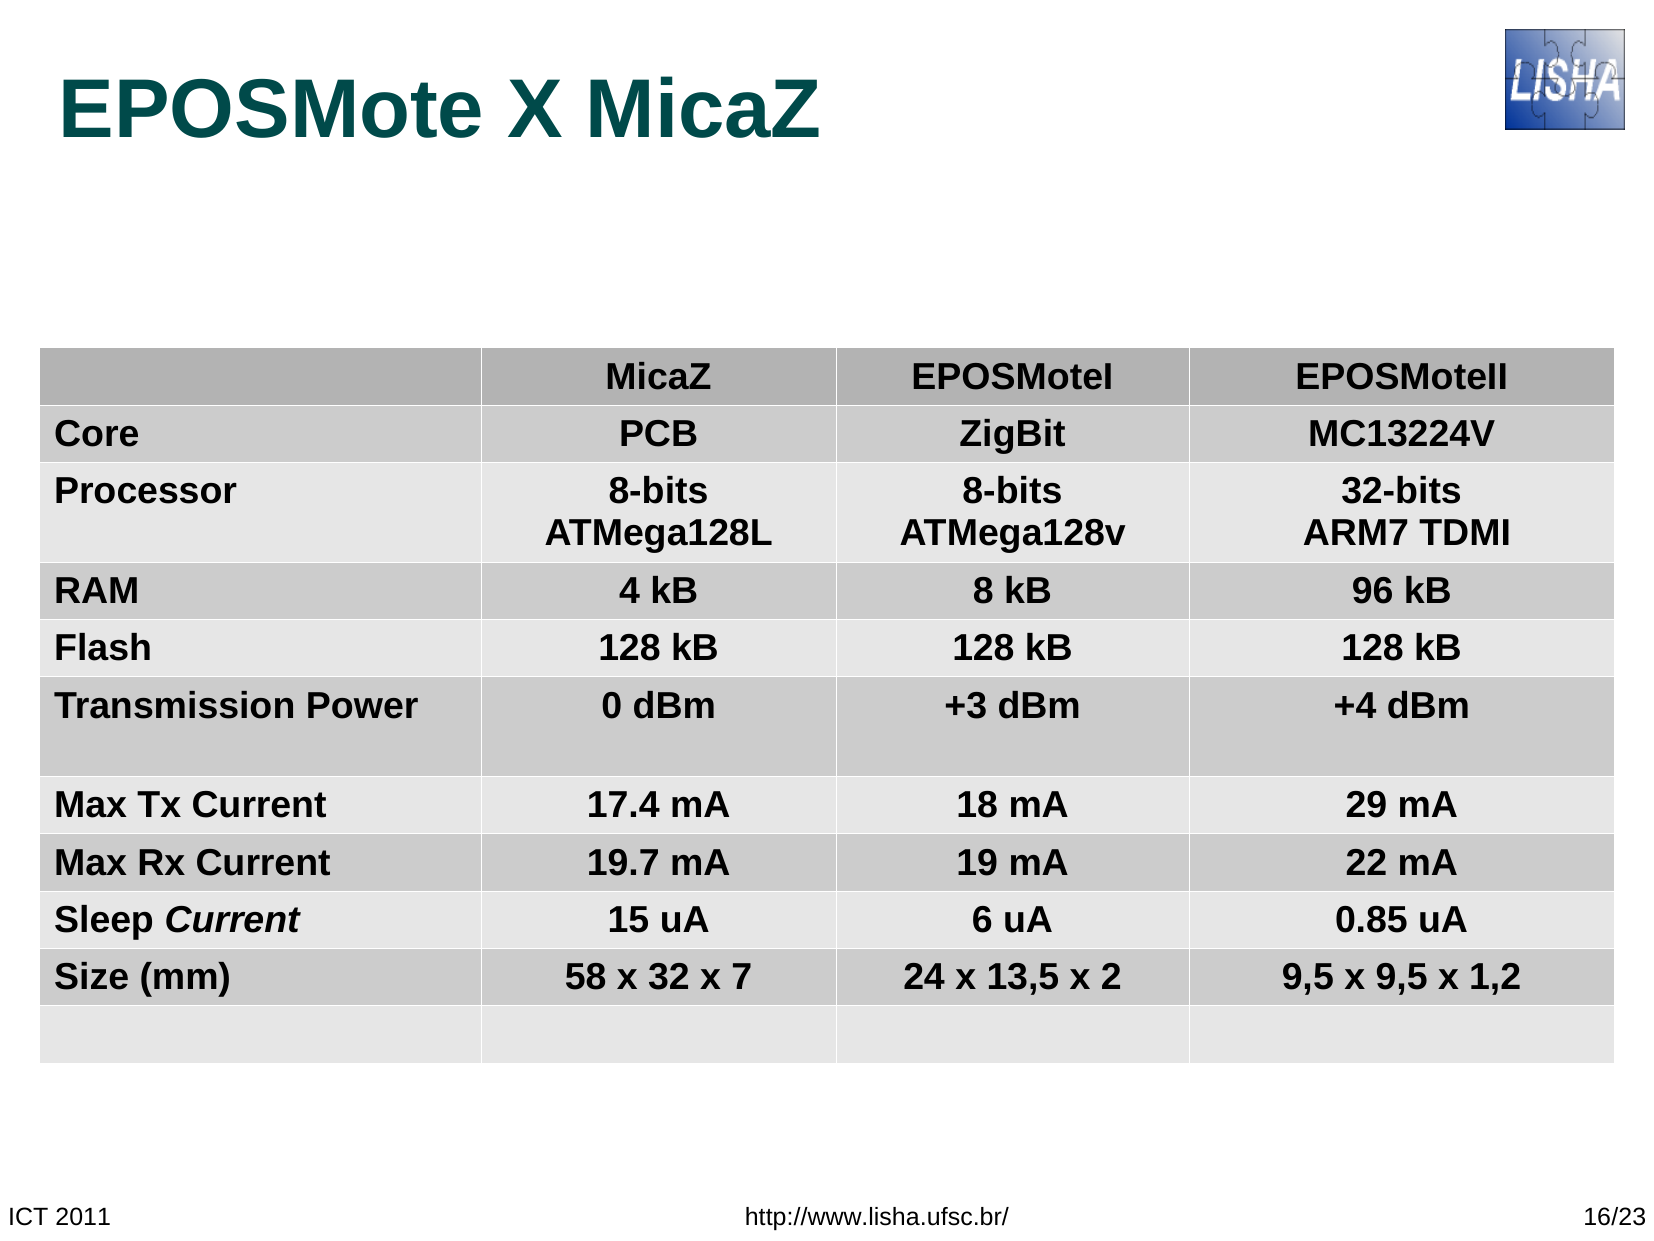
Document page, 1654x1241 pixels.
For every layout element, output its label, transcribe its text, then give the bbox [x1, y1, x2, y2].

table_cell 19 mA [837, 834, 1189, 891]
table_cell 128 kB [837, 620, 1189, 676]
picture [1505, 29, 1625, 130]
table_cell 128 kB [1190, 620, 1614, 676]
table_cell Processor [40, 463, 481, 562]
table_cell 0.85 uA [1190, 892, 1614, 948]
table_cell 8-bits ATMega128L [482, 463, 836, 562]
table_cell 32-bits ARM7 TDMI [1190, 463, 1614, 562]
table_cell PCB [482, 406, 836, 462]
table_cell 128 kB [482, 620, 836, 676]
table_cell +4 dBm [1190, 677, 1614, 776]
table_cell 96 kB [1190, 563, 1614, 619]
table_cell 29 mA [1190, 777, 1614, 833]
table_cell Core [40, 406, 481, 462]
table_cell Size (mm) [40, 949, 481, 1005]
table_cell 15 uA [482, 892, 836, 948]
table_cell 19.7 mA [482, 834, 836, 891]
table_cell 8-bits ATMega128v [837, 463, 1189, 562]
table_cell [837, 1006, 1189, 1063]
table_cell +3 dBm [837, 677, 1189, 776]
table_cell MC13224V [1190, 406, 1614, 462]
table_cell 18 mA [837, 777, 1189, 833]
table_header EPOSMoteI [837, 348, 1189, 405]
table_cell 22 mA [1190, 834, 1614, 891]
table_cell 58 x 32 x 7 [482, 949, 836, 1005]
table_cell Transmission Power [40, 677, 481, 776]
table_cell Max Rx Current [40, 834, 481, 891]
table_cell 4 kB [482, 563, 836, 619]
table_cell 0 dBm [482, 677, 836, 776]
table_cell Flash [40, 620, 481, 676]
table_cell [1190, 1006, 1614, 1063]
table_cell 9,5 x 9,5 x 1,2 [1190, 949, 1614, 1005]
title EPOSMote X MicaZ [58, 11, 1463, 219]
table_cell ZigBit [837, 406, 1189, 462]
table_cell Max Tx Current [40, 777, 481, 833]
table_cell [482, 1006, 836, 1063]
table_header [40, 348, 481, 405]
table_header MicaZ [482, 348, 836, 405]
table_cell 24 x 13,5 x 2 [837, 949, 1189, 1005]
table_cell RAM [40, 563, 481, 619]
table_header EPOSMoteII [1190, 348, 1614, 405]
table_cell [40, 1006, 481, 1063]
table_cell 17.4 mA [482, 777, 836, 833]
table_cell 6 uA [837, 892, 1189, 948]
table_cell 8 kB [837, 563, 1189, 619]
table_cell Sleep Current [40, 892, 481, 948]
